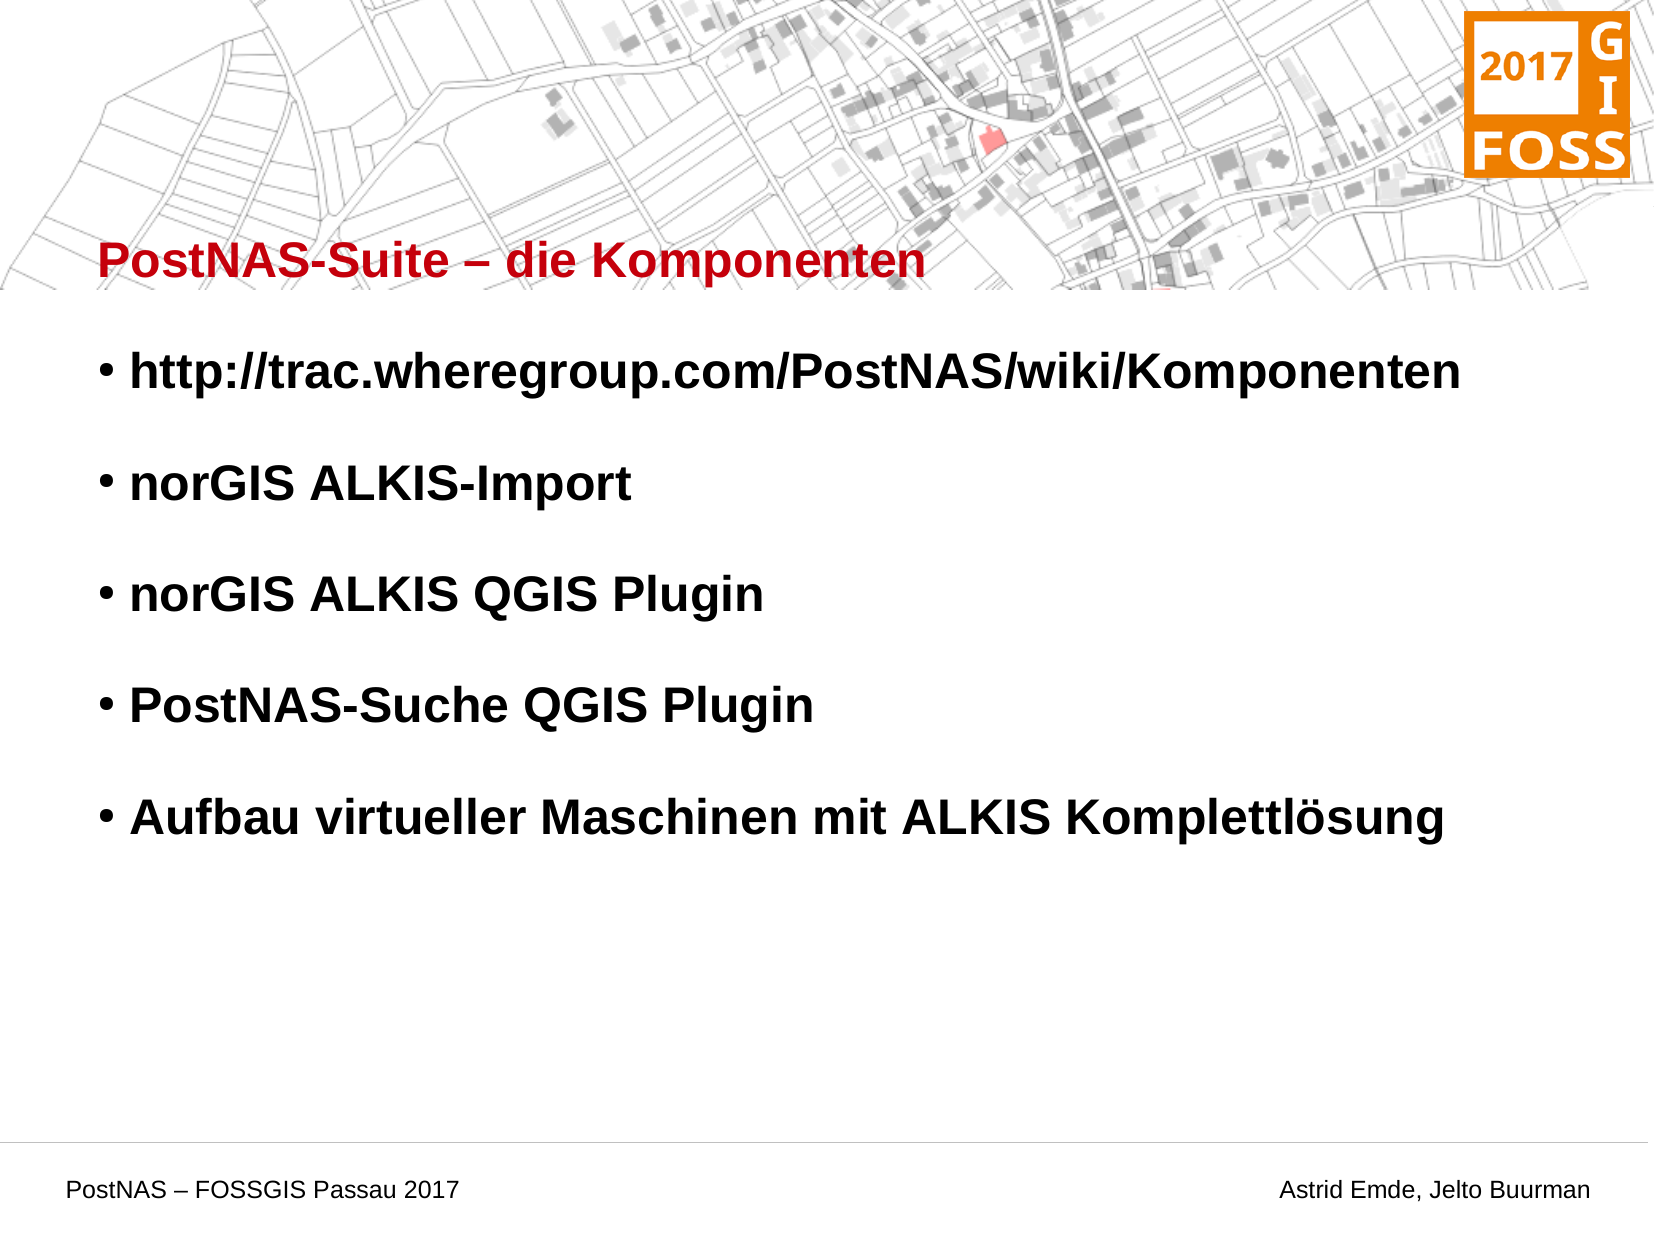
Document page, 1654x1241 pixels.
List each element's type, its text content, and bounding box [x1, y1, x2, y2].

picture [1464, 11, 1630, 178]
text_box PostNAS-Suite – die Komponenten http://trac.wheregroup.com/PostNAS/wiki/Komponenten norGIS ALKIS-Import norGIS ALKIS QGIS Plugin PostNAS-Suche QGIS Plugin Aufbau virtueller Maschinen mit ALKIS Komplettlösung [82, 224, 1595, 1052]
